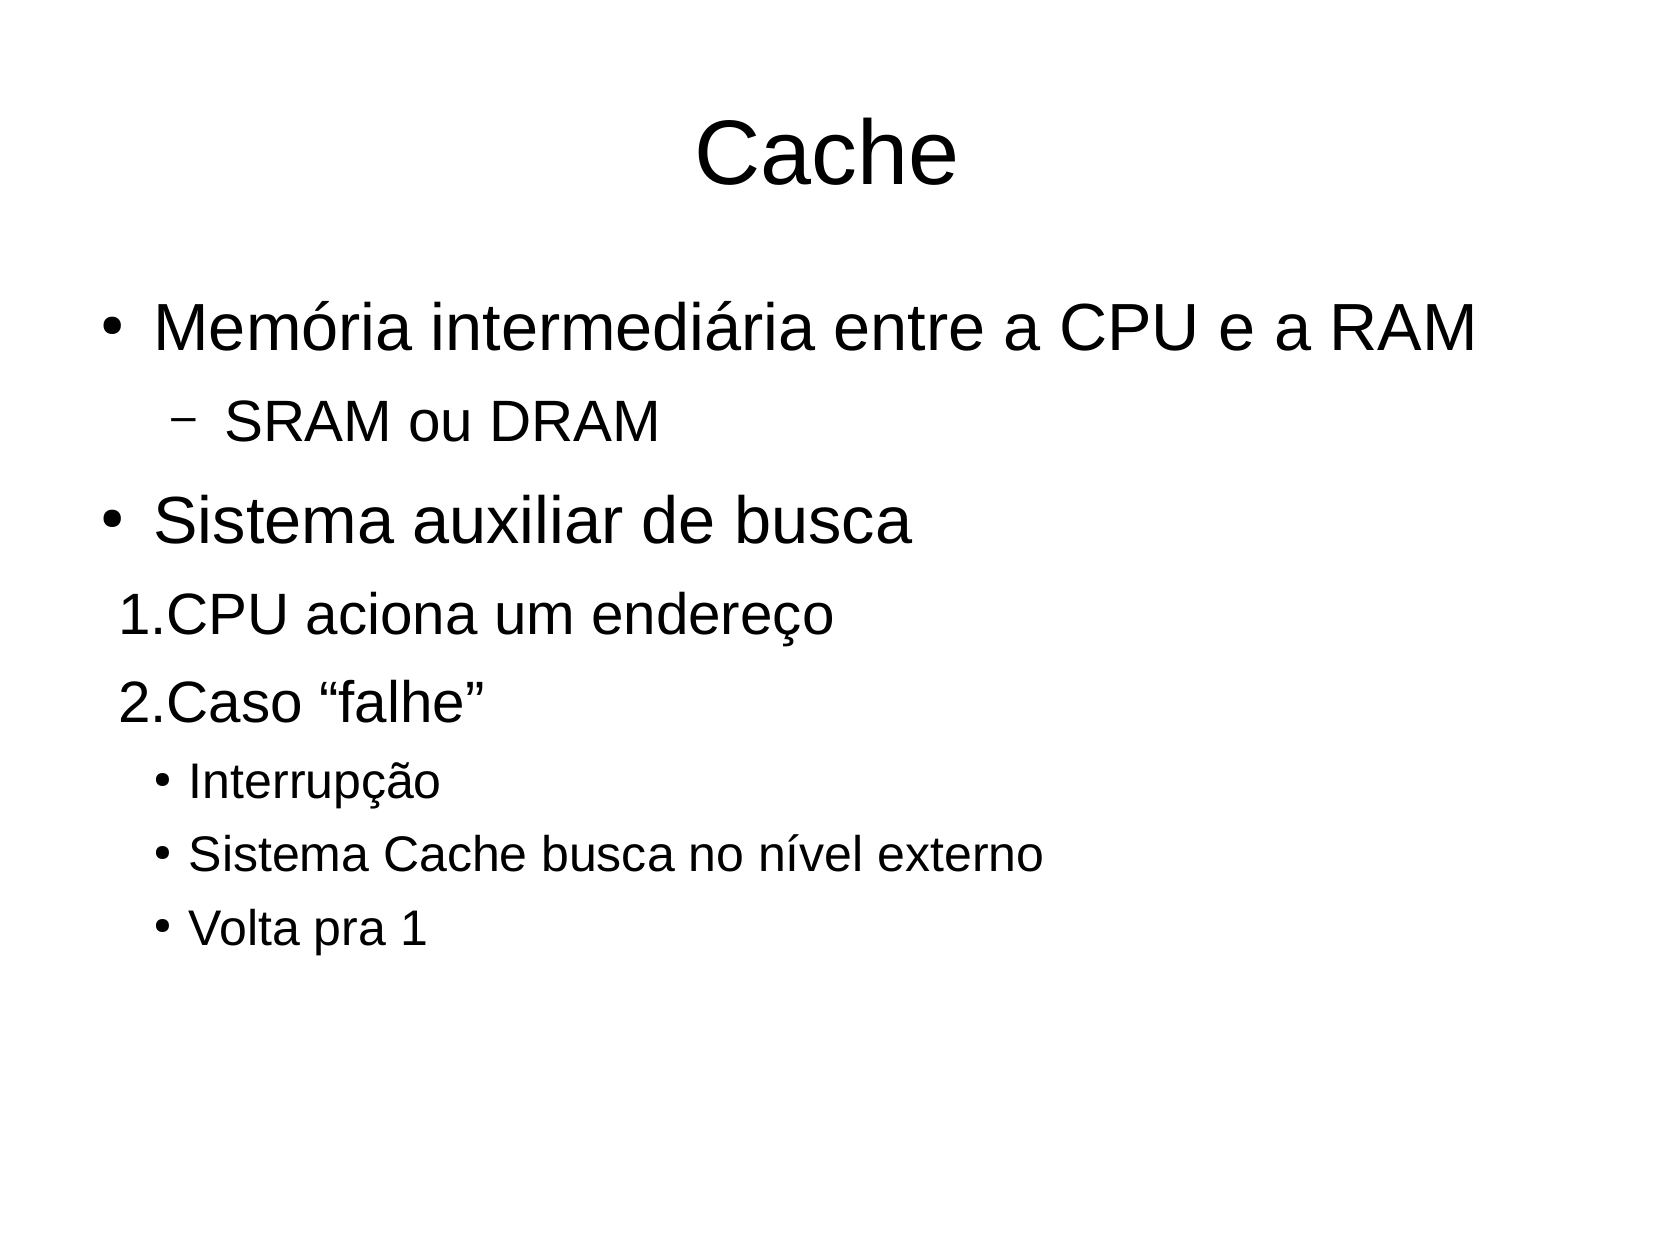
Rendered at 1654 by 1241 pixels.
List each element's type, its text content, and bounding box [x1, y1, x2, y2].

title Cache [82, 49, 1571, 257]
list Memória intermediária entre a CPU e a RAM SRAM ou DRAM Sistema auxiliar de busca CPU aciona um endereço Caso “falhe” Interrupção Sistema Cache busca no nível externo Volta pra 1 [82, 290, 1571, 1010]
